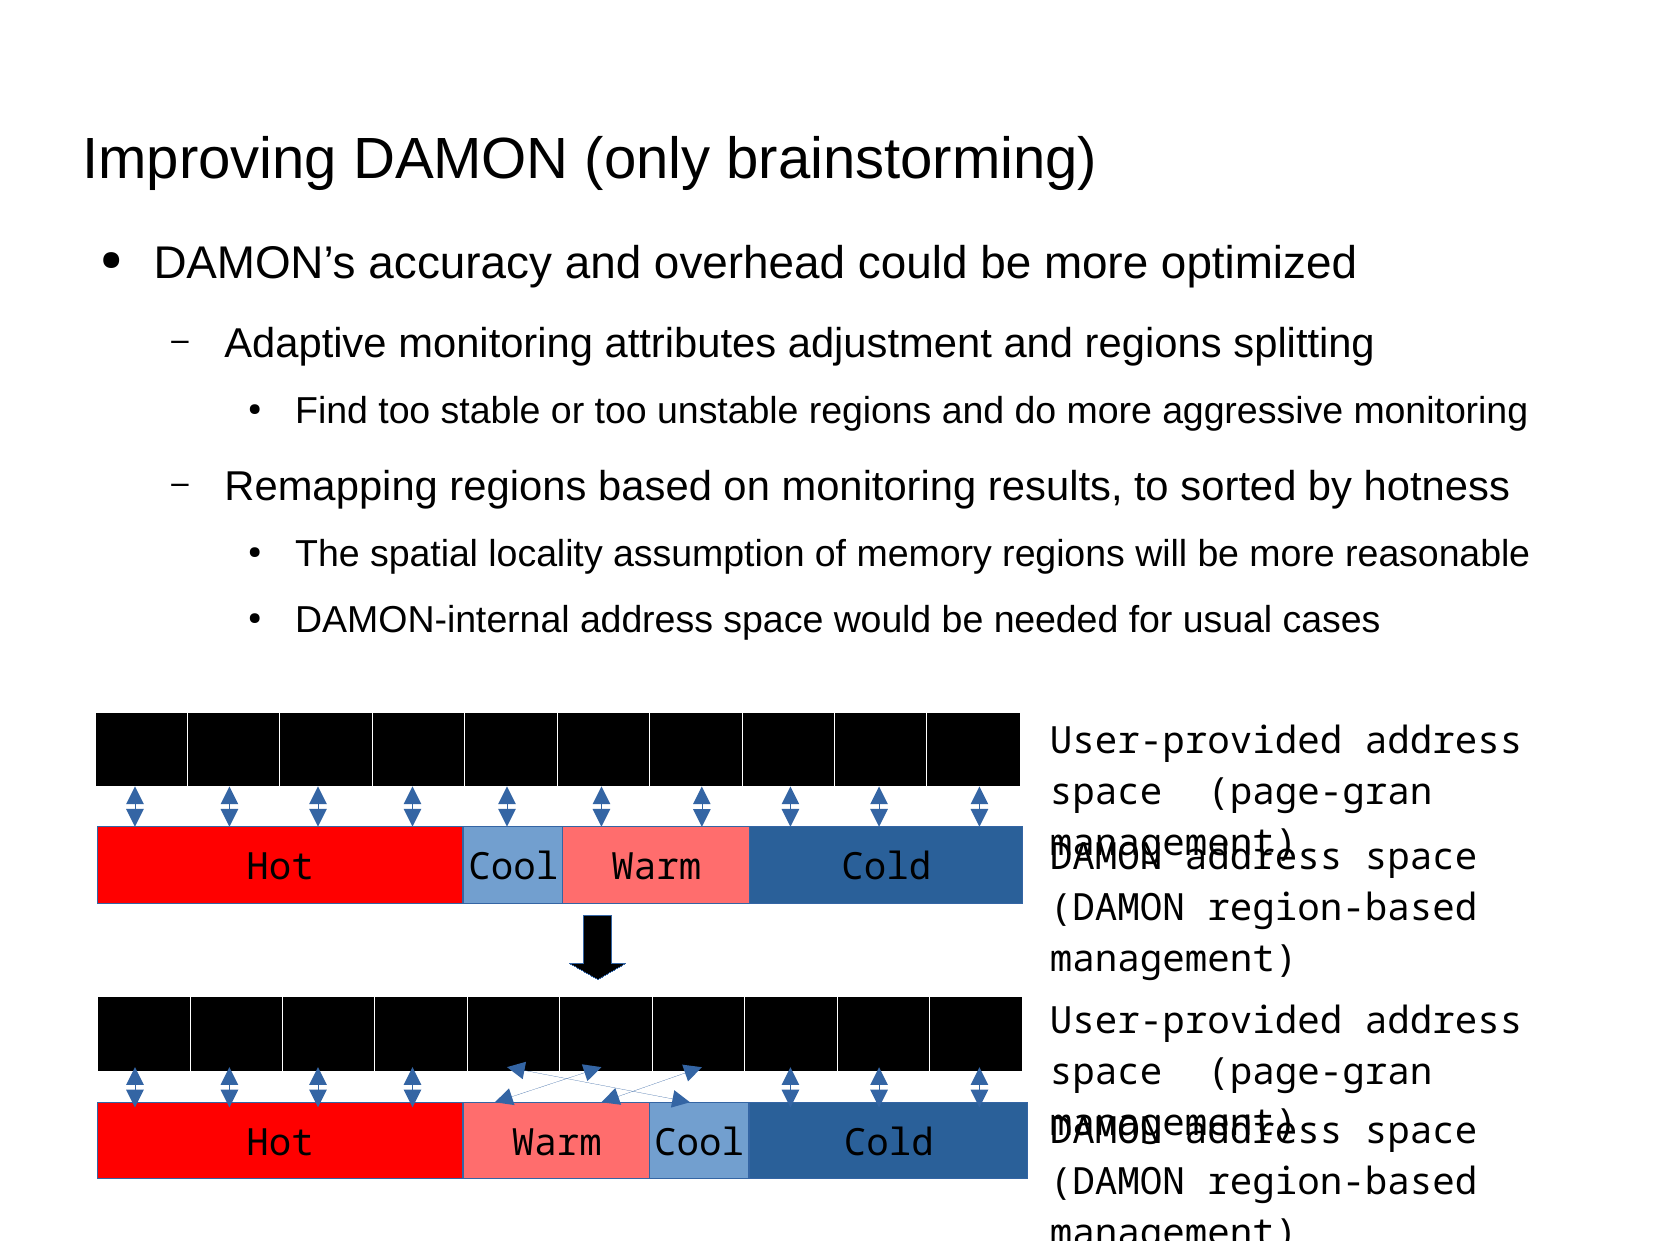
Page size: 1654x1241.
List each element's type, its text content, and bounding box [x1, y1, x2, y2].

table_header [558, 713, 649, 786]
text_box User-provided address space (page-gran management) [1034, 985, 1654, 1096]
table_header [96, 713, 187, 786]
text_box User-provided address space (page-gran management) [1034, 706, 1654, 822]
table_header [653, 997, 744, 1071]
text_box Cold [749, 1102, 1028, 1179]
text_box Cold [749, 826, 1023, 904]
text_box Warm [463, 1102, 650, 1179]
table_header [650, 713, 742, 786]
table_header [188, 713, 279, 786]
table_header [280, 713, 372, 786]
table_header [375, 997, 467, 1071]
text_box DAMON address space (DAMON region-based management) [1034, 822, 1654, 932]
table_header [560, 997, 652, 1071]
table_header [927, 713, 1020, 786]
table_header [838, 997, 929, 1071]
table_header [835, 713, 926, 786]
table_header [98, 997, 190, 1071]
text_box Hot [97, 826, 463, 904]
text_box Hot [97, 1102, 463, 1179]
title Improving DAMON (only brainstorming) [82, 108, 1571, 210]
text_box Cool [650, 1102, 749, 1179]
table_header [930, 997, 1022, 1071]
text_box DAMON address space (DAMON region-based management) [1034, 1096, 1654, 1225]
text_box [569, 915, 626, 980]
table_header [283, 997, 374, 1071]
text_box Cool [463, 826, 562, 904]
table_header [465, 713, 557, 786]
table_header [373, 713, 464, 786]
table_header [745, 997, 837, 1071]
table_header [743, 713, 834, 786]
list DAMON’s accuracy and overhead could be more optimized Adaptive monitoring attributes adjustment and regions splitting Find too stable or too unstable regions and do more aggressive monitoring Remapping regions based on monitoring results, to sorted by hotness The spatial locality assumption of memory regions will be more reasonable DAMON-internal address space would be needed for usual cases [82, 236, 1571, 1111]
table_header [468, 997, 559, 1071]
text_box Warm [562, 826, 749, 904]
table_header [191, 997, 282, 1071]
